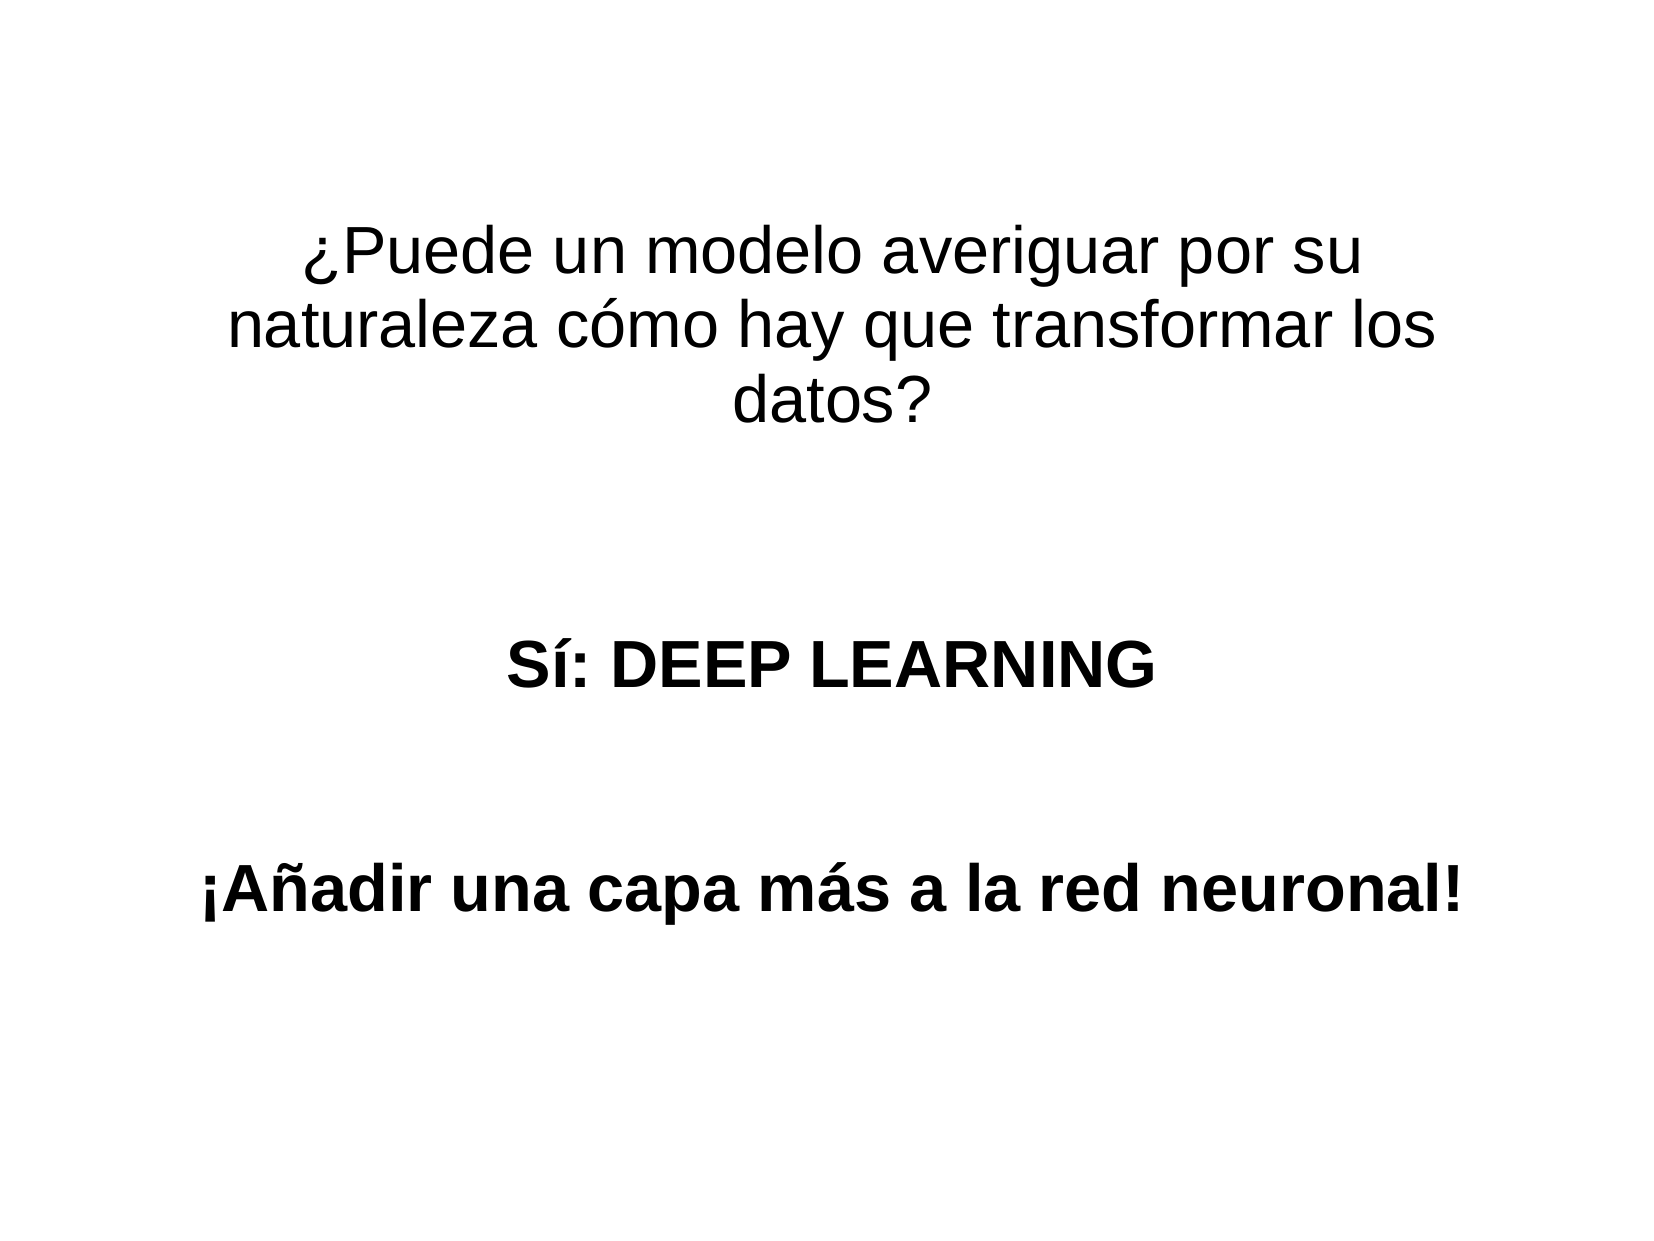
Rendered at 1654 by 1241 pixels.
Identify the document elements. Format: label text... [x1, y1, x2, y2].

title Sí: DEEP LEARNING ¡Añadir una capa más a la red neuronal! [165, 611, 1501, 1016]
title ¿Puede un modelo averiguar por su naturaleza cómo hay que transformar los datos? [165, 212, 1501, 437]
title [141, 129, 1477, 355]
